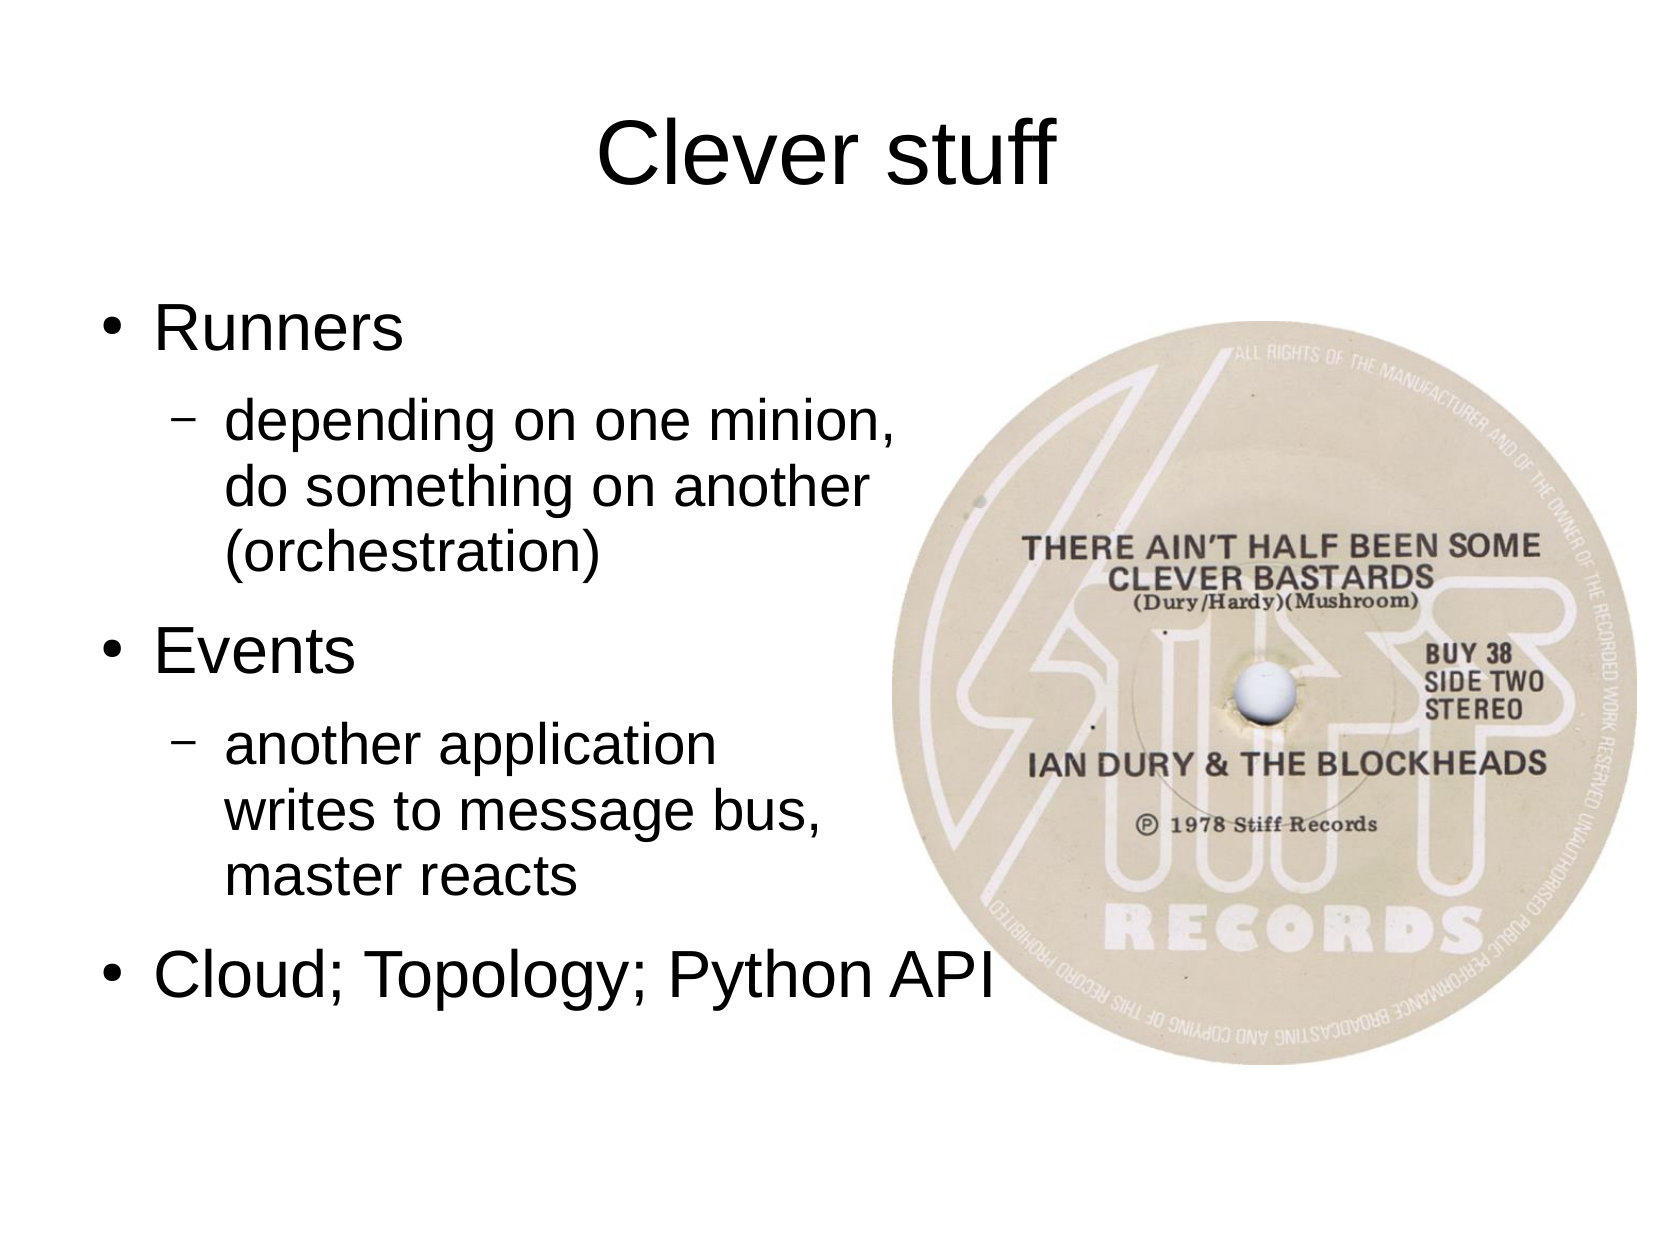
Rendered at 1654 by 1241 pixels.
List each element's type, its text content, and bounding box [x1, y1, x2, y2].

title Clever stuff [82, 49, 1571, 257]
list Runners depending on one minion, do something on another (orchestration) Events another application writes to message bus, master reacts Cloud; Topology; Python API [82, 290, 1571, 1096]
picture [1571, 321, 1637, 1066]
